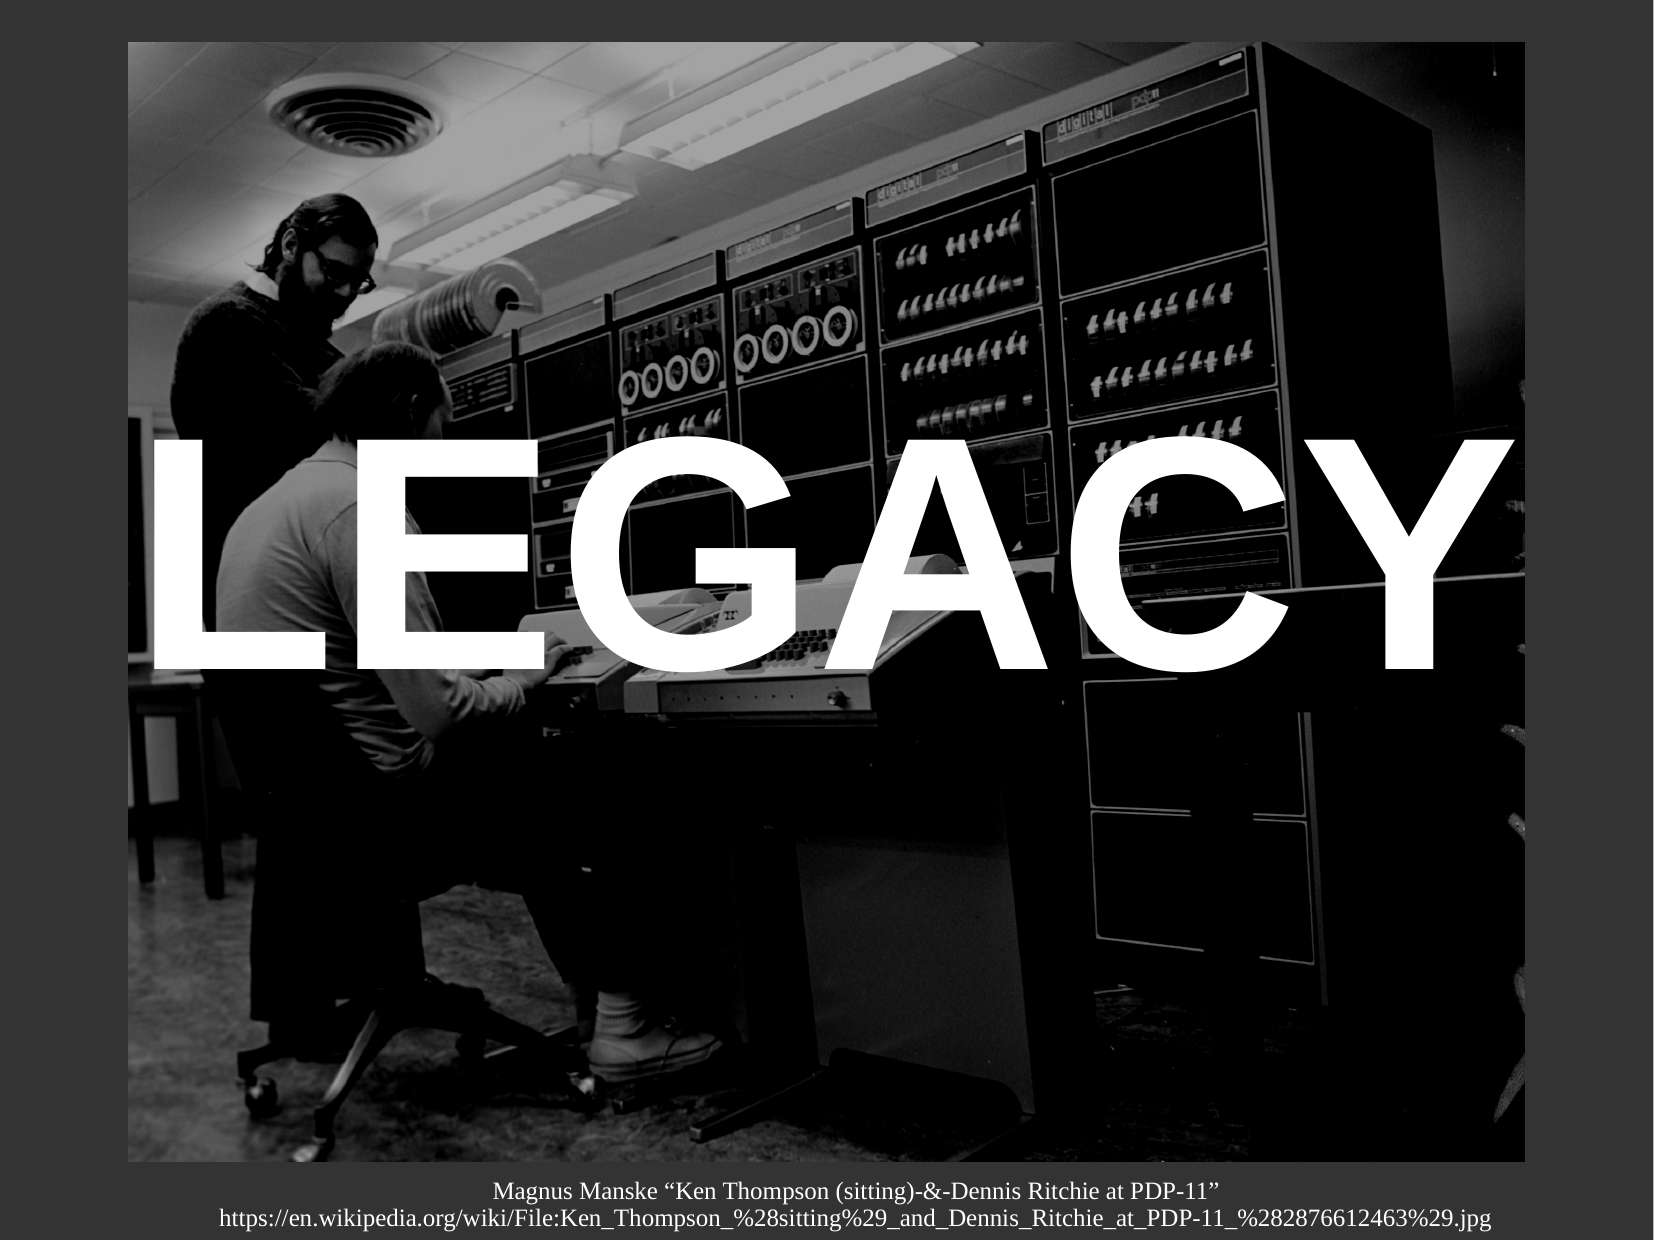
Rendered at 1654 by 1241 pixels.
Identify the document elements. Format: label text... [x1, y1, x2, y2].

text_box Magnus Manske “Ken Thompson (sitting)-&-Dennis Ritchie at PDP-11” https://en.wikipedia.org/wiki/File:Ken_Thompson_%28sitting%29_and_Dennis_Ritchie_at_PDP-11_%282876612463%29.jpg [59, 1169, 1654, 1241]
picture [128, 43, 1525, 360]
text_box LEGACY [59, 360, 1595, 748]
picture [128, 748, 1525, 1162]
